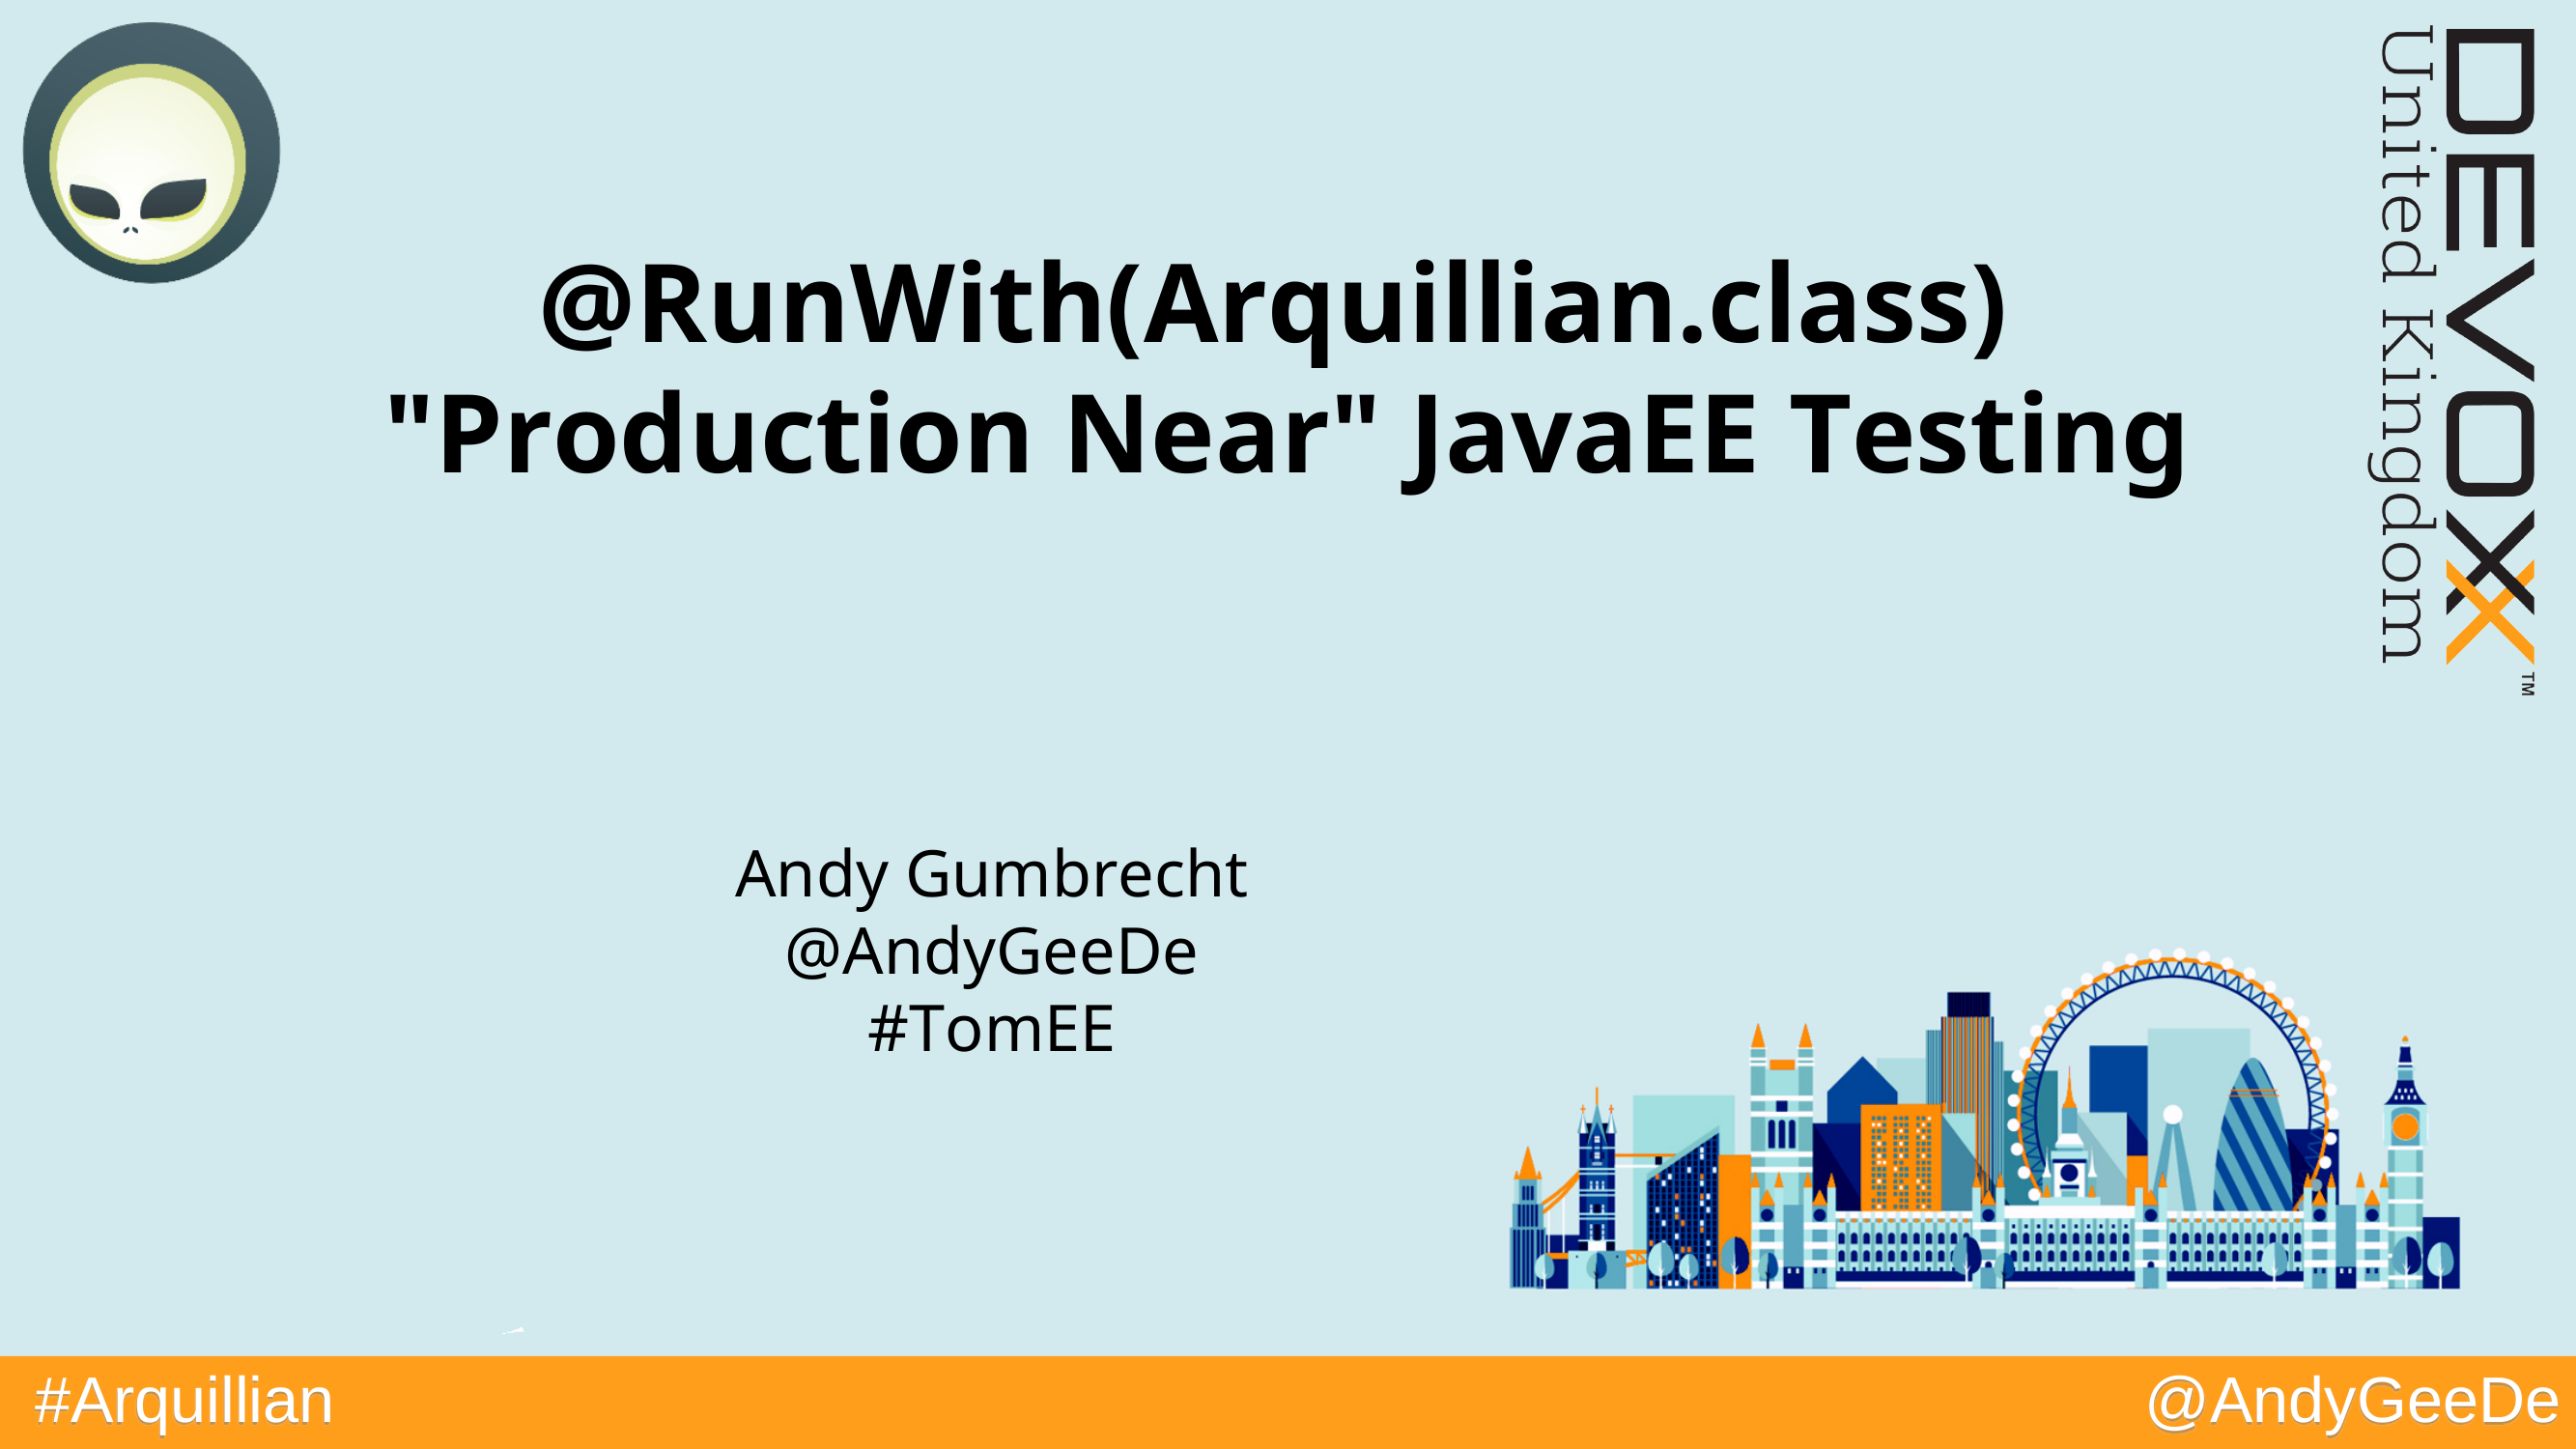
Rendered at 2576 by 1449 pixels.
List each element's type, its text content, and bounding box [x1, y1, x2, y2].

title @RunWith(Arquillian.class) "Production Near" JavaEE Testing [193, 226, 2383, 761]
subtitle Andy Gumbrecht @AndyGeeDe #TomEE [90, 825, 1894, 1130]
picture [0, 0, 2576, 1355]
